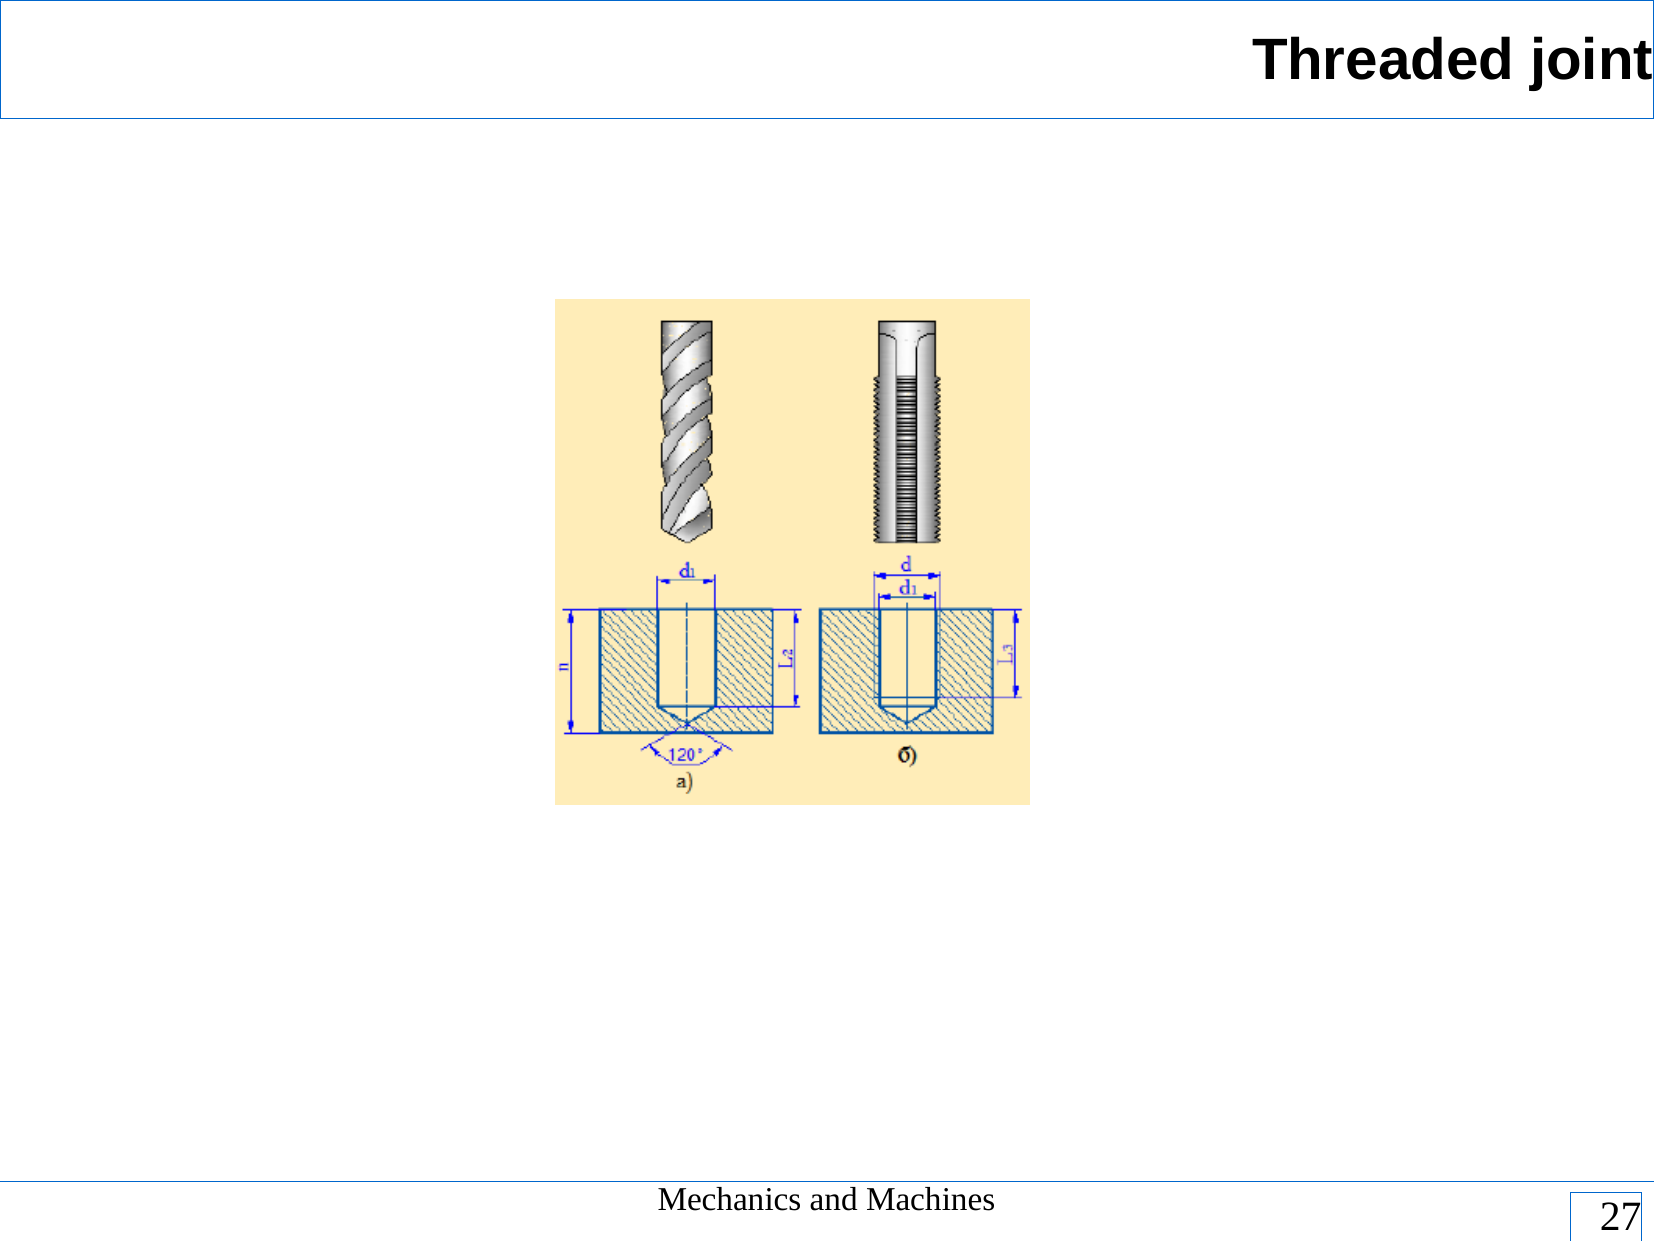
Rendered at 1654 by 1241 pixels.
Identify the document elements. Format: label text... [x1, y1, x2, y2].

title Threaded joint [0, 0, 1654, 119]
picture [555, 299, 1030, 805]
